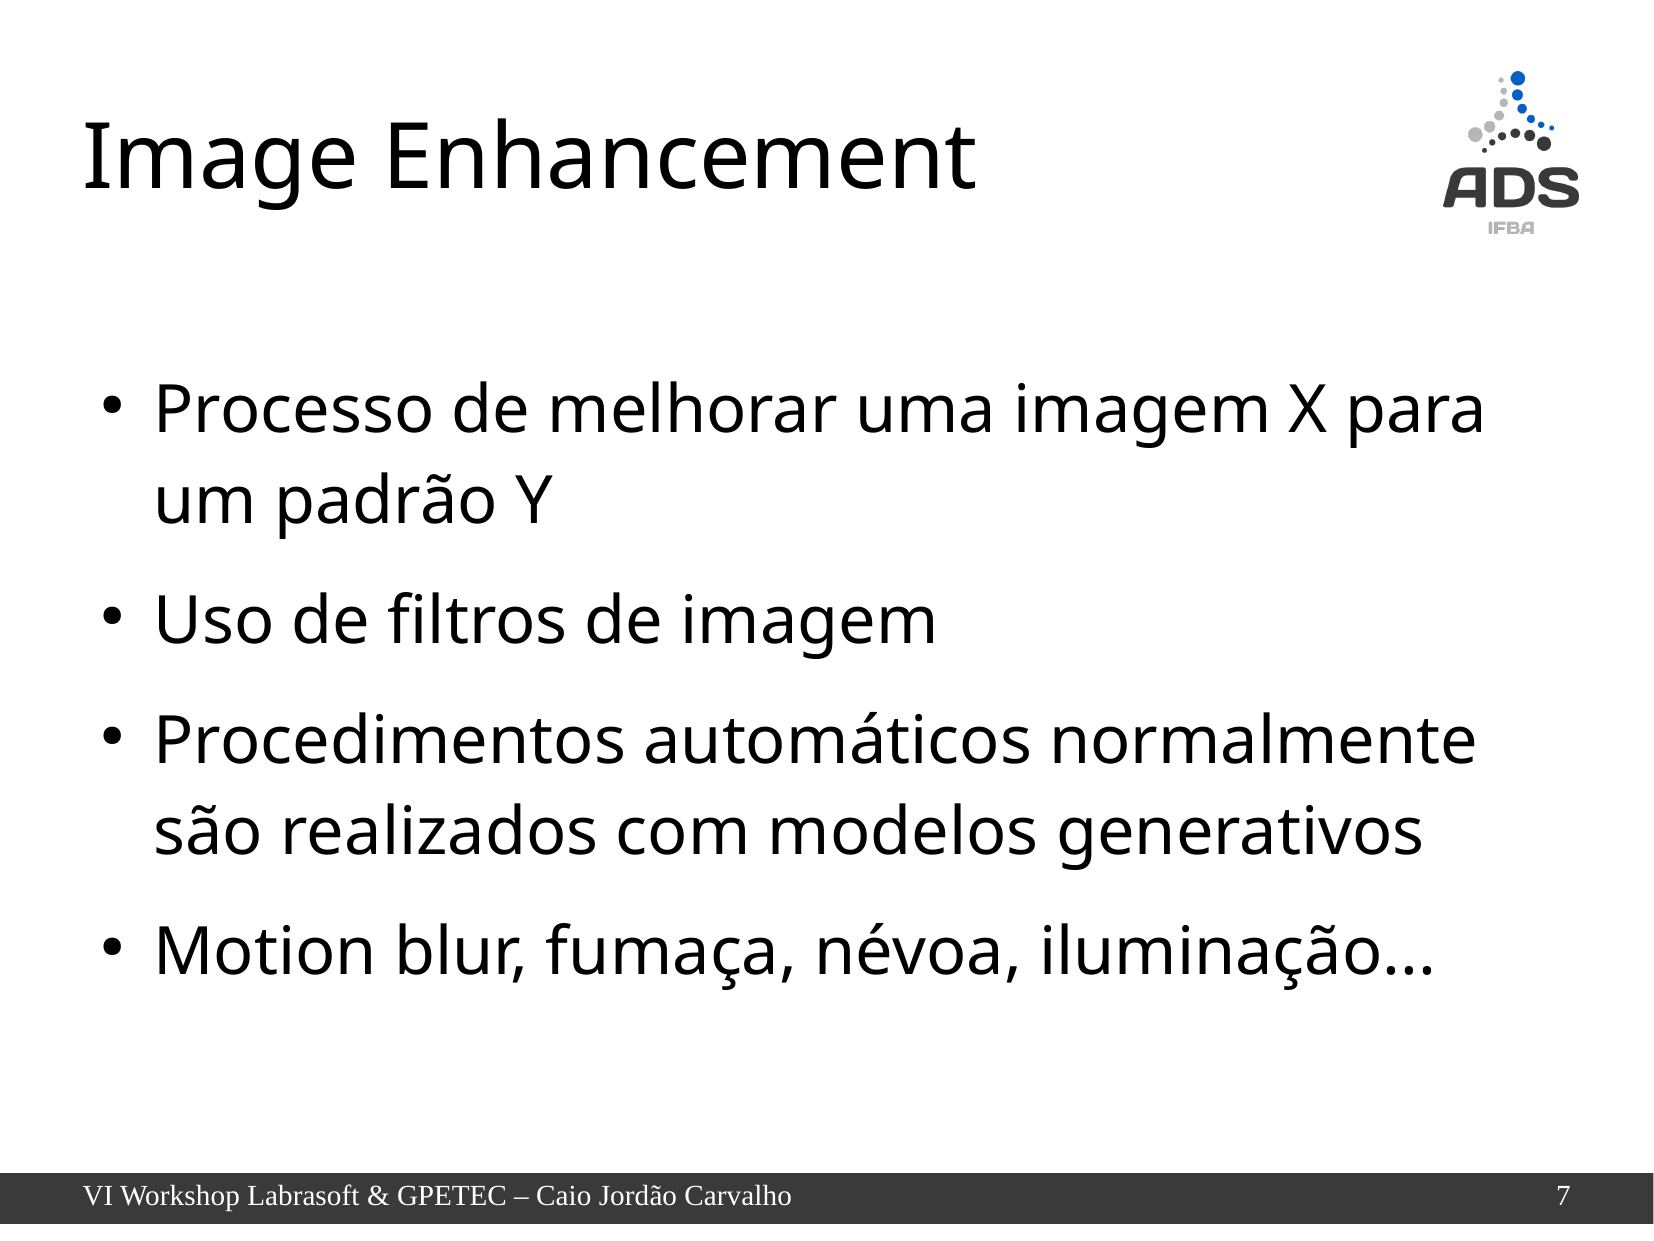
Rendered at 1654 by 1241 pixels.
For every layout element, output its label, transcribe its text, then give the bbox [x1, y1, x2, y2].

list Processo de melhorar uma imagem X para um padrão Y Uso de filtros de imagem Procedimentos automáticos normalmente são realizados com modelos generativos Motion blur, fumaça, névoa, iluminação... [82, 290, 1571, 1066]
title Image Enhancement [82, 49, 1426, 257]
picture [1443, 71, 1579, 234]
